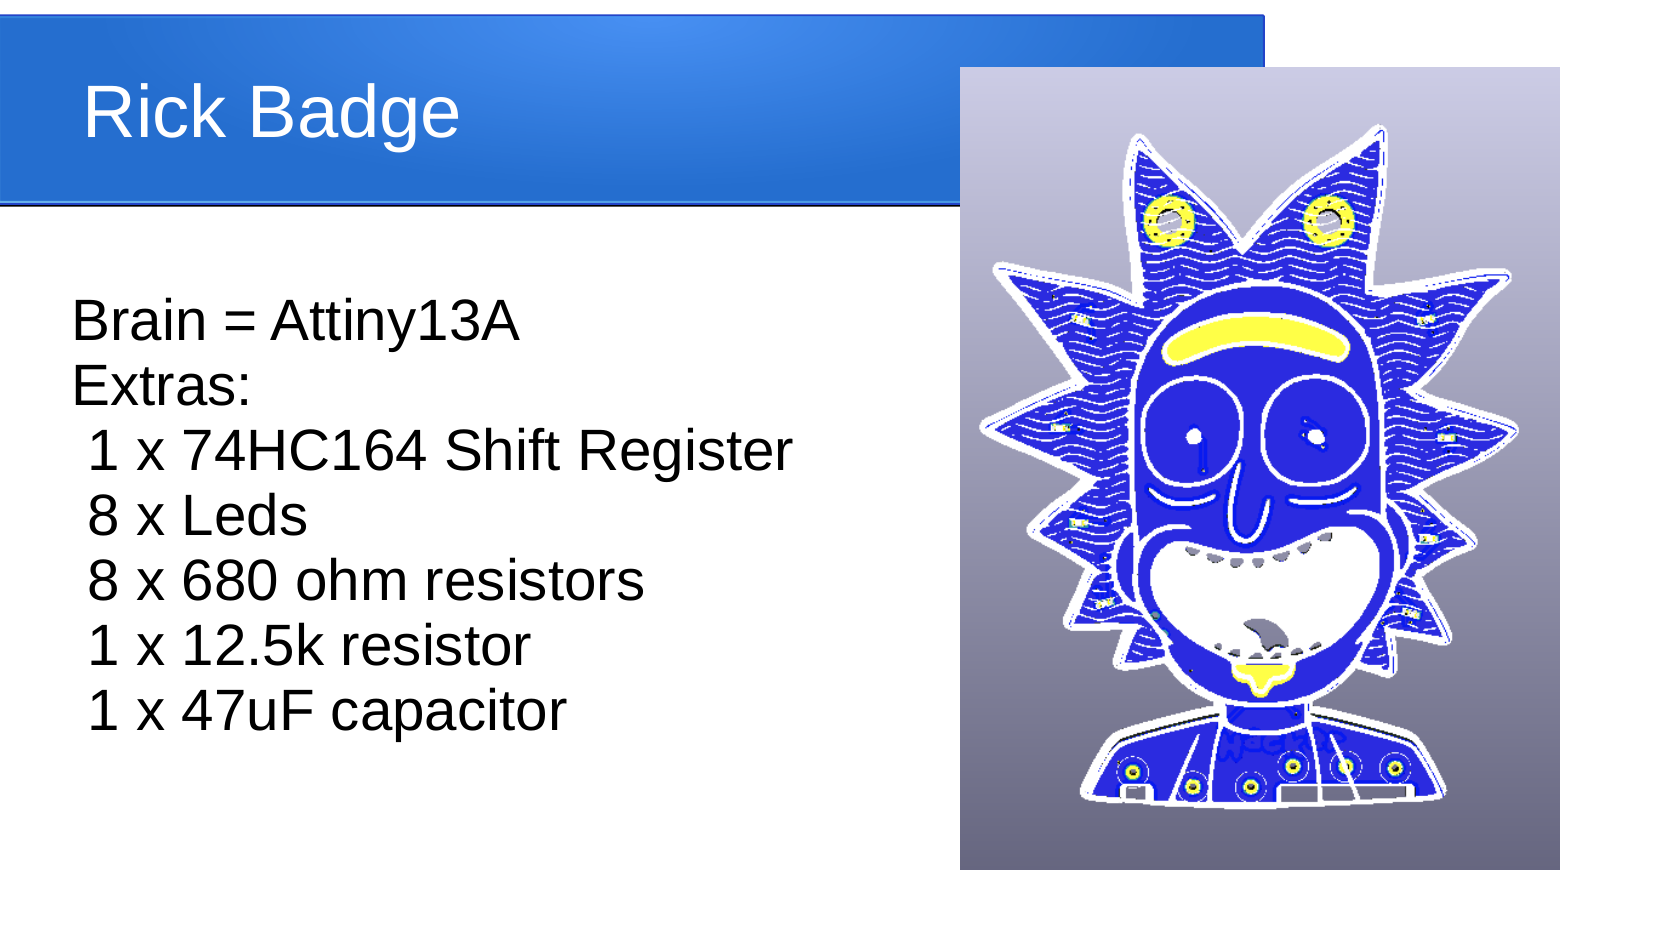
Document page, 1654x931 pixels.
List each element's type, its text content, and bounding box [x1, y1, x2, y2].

picture [960, 67, 1561, 871]
text_box Brain = Attiny13A Extras: 1 x 74HC164 Shift Register 8 x Leds 8 x 680 ohm resistors 1 x 12.5k resistor 1 x 47uF capacitor [56, 280, 811, 751]
title Rick Badge [82, 35, 1235, 189]
